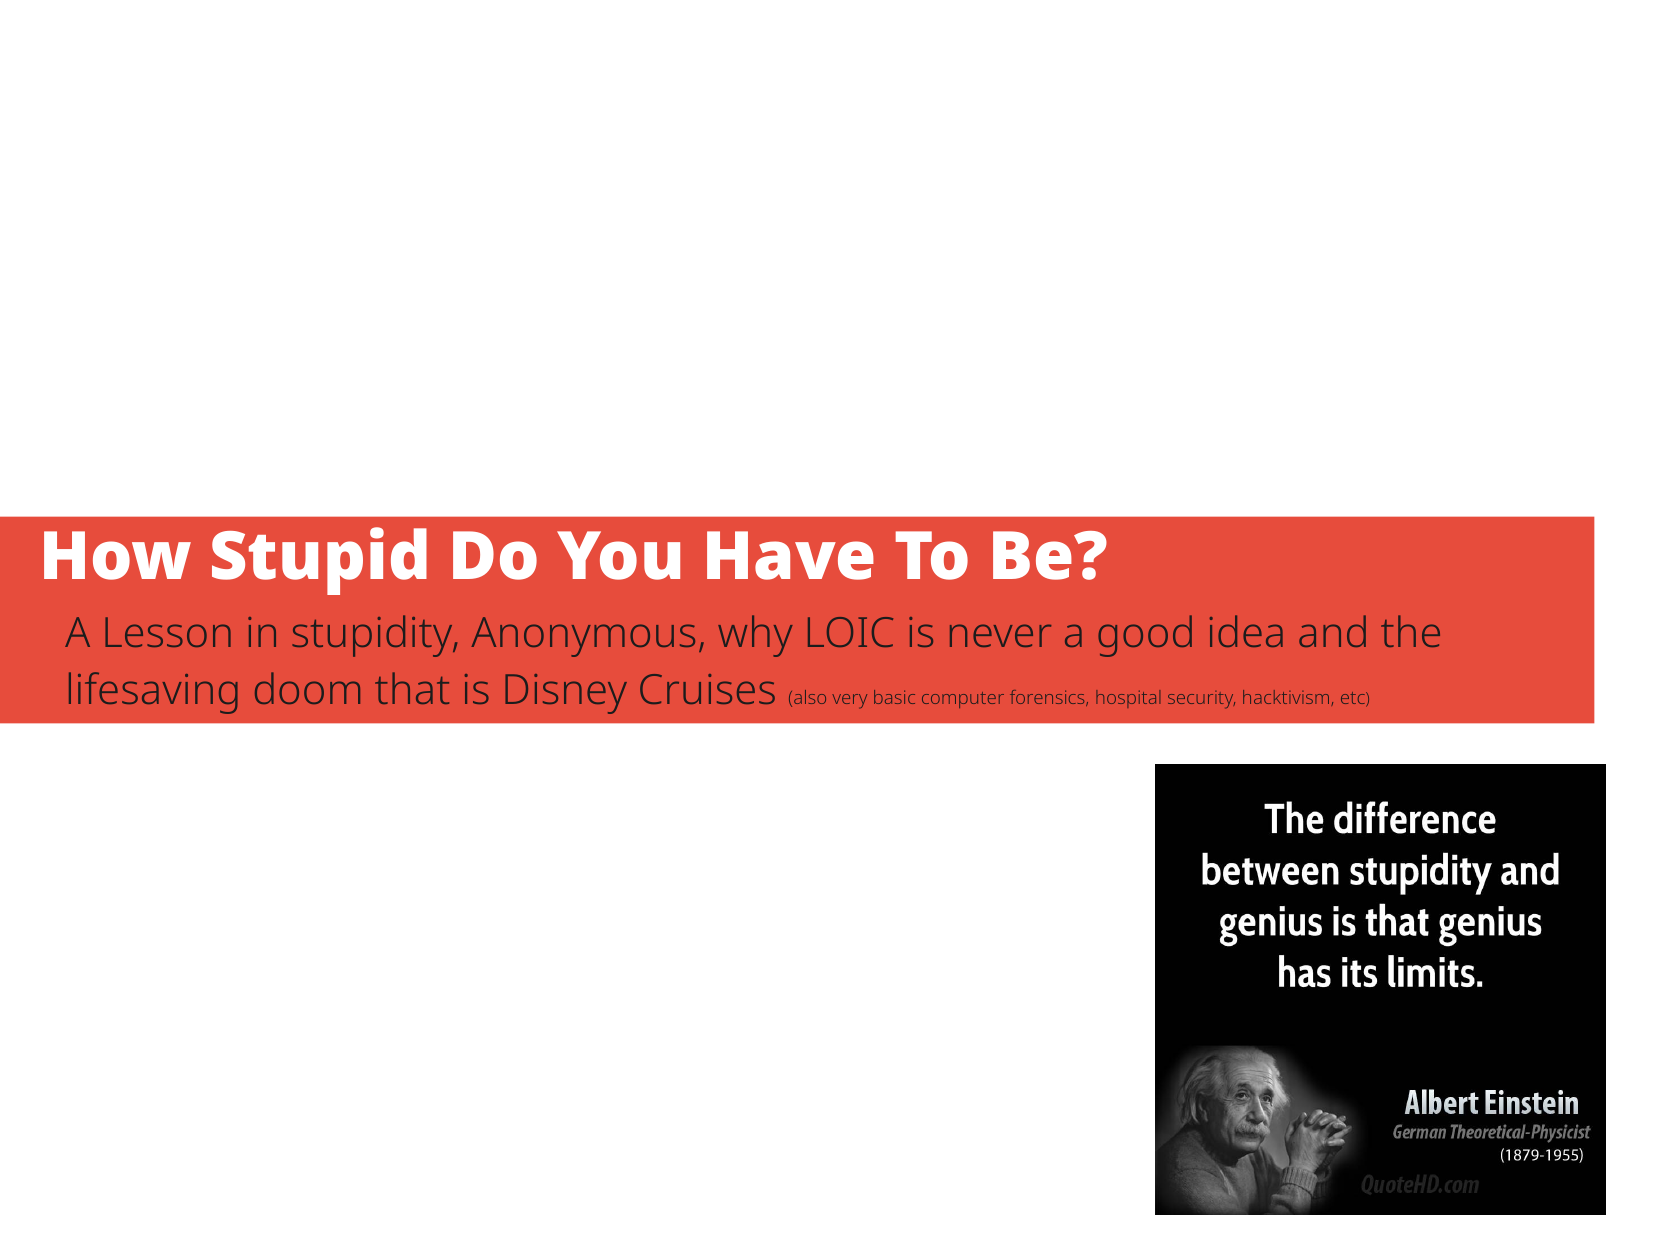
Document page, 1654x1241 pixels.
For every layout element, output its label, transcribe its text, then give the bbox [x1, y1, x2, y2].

subtitle A Lesson in stupidity, Anonymous, why LOIC is never a good idea and the lifesaving doom that is Disney Cruises (also very basic computer forensics, hospital security, hacktivism, etc) [64, 602, 1606, 1016]
picture [1155, 764, 1606, 1216]
title How Stupid Do You Have To Be? [39, 451, 1589, 600]
